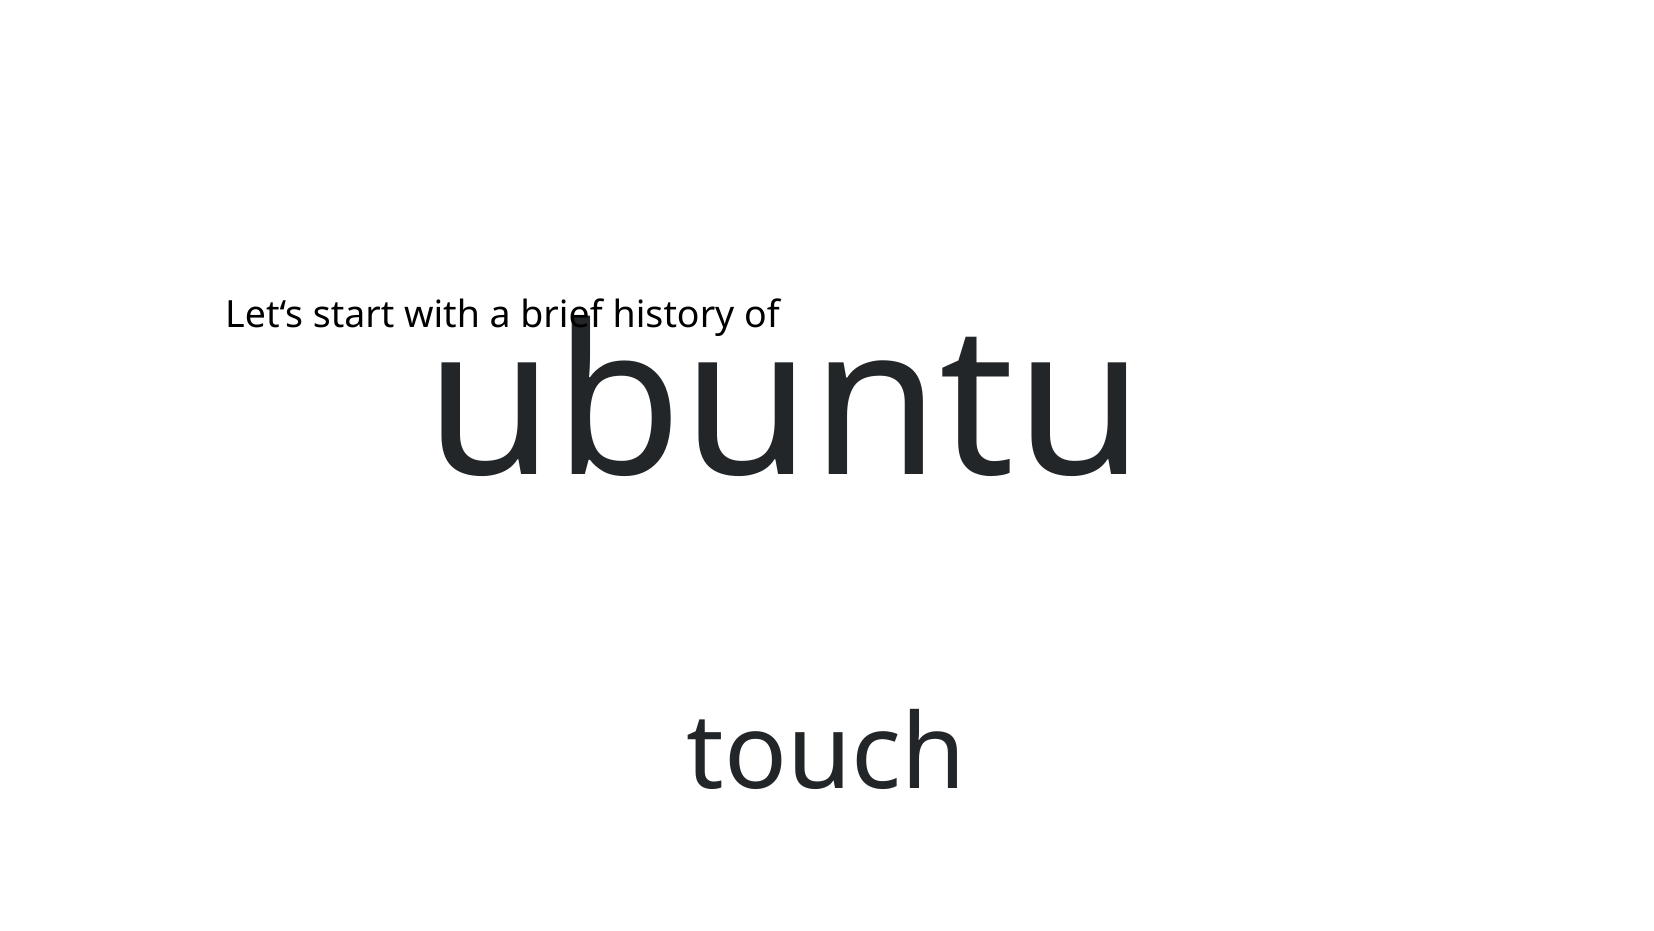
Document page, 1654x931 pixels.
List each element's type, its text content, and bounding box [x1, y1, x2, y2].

text_box Let‘s start with a brief history of [210, 279, 786, 337]
title ubuntu touch [333, 143, 1320, 928]
